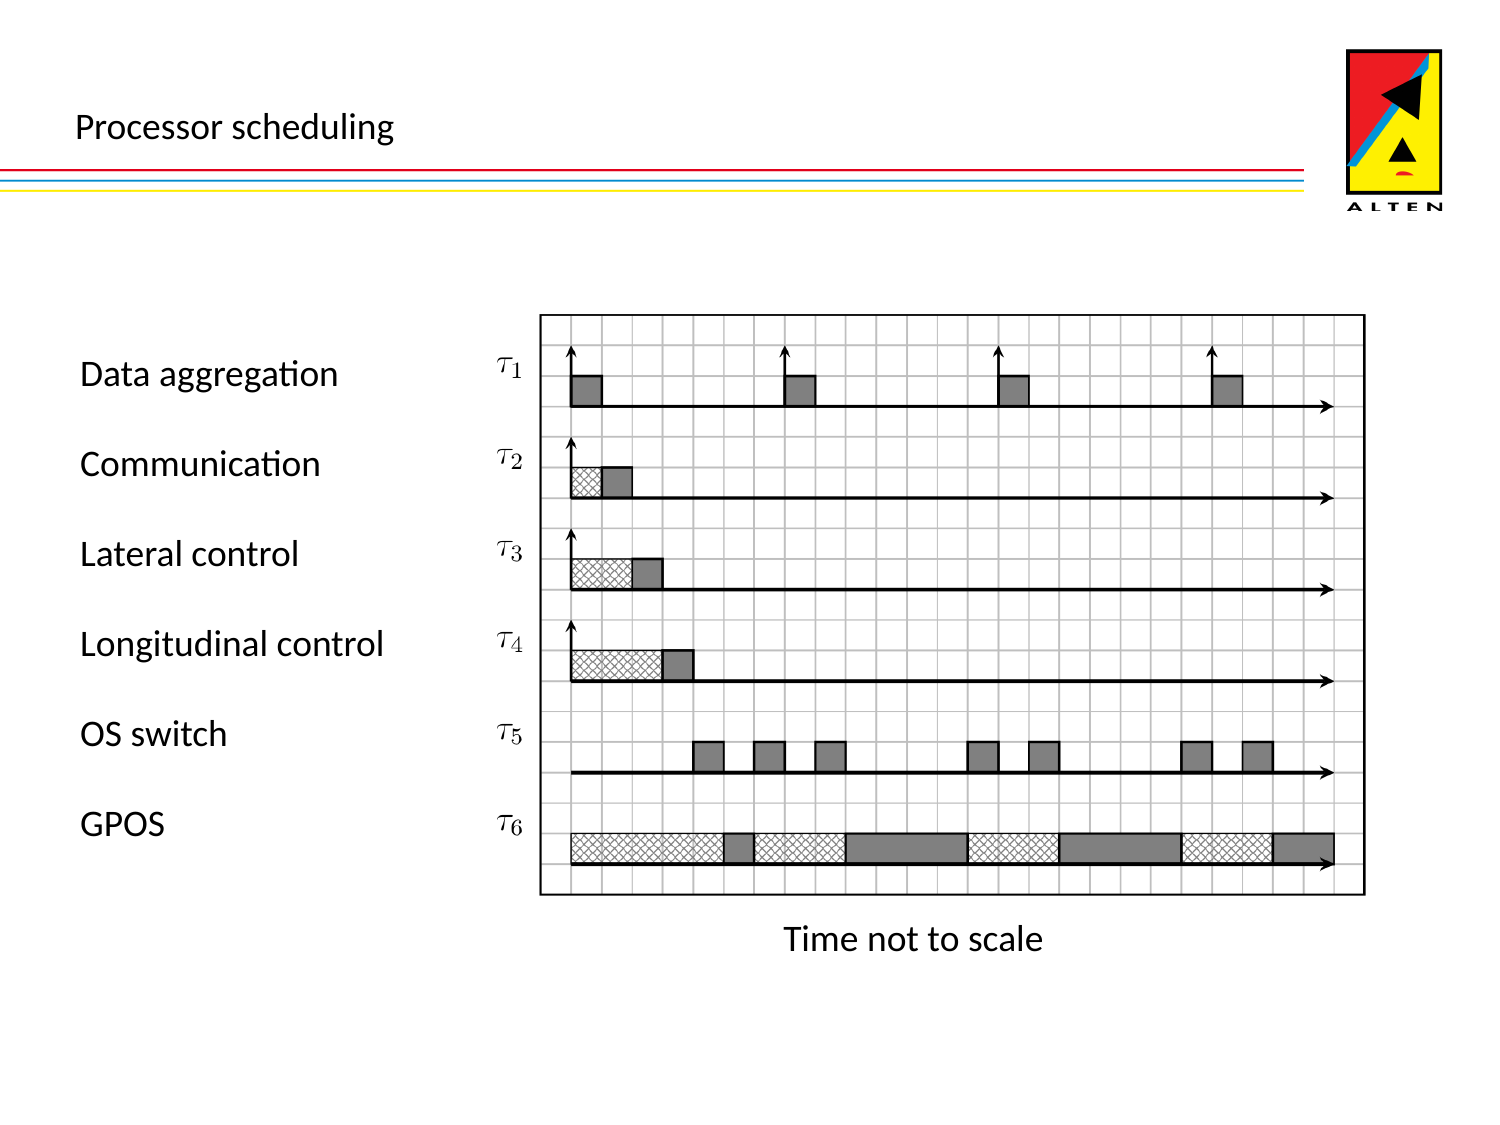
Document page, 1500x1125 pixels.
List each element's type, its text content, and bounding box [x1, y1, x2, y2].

picture [0, 182, 74, 192]
text_box Data aggregation Communication Lateral control Longitudinal control OS switch GPOS [65, 341, 1309, 912]
text_box Processor scheduling [74, 31, 1306, 219]
picture [0, 169, 74, 179]
text_box Time not to scale [768, 915, 1132, 974]
picture [476, 294, 1384, 910]
